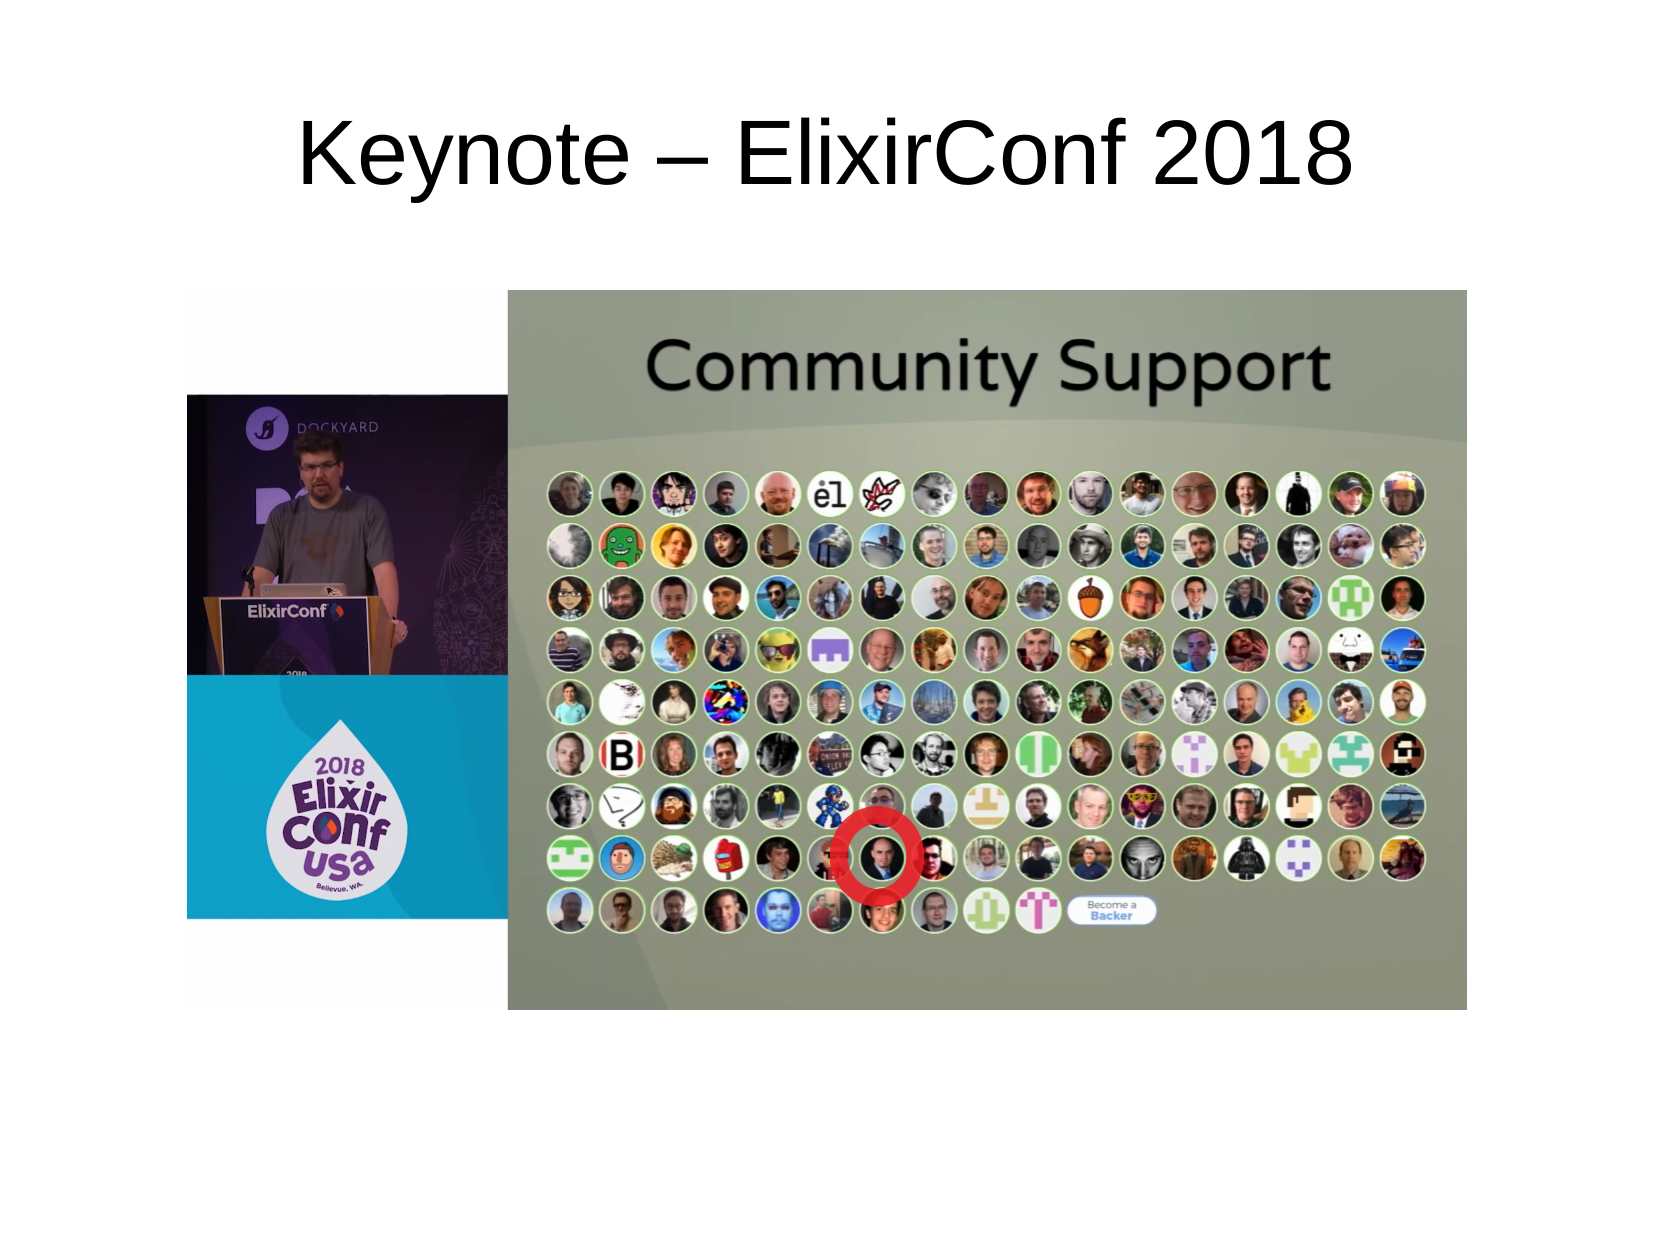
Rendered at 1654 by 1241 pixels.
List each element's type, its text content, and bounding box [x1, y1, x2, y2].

picture [266, 720, 407, 901]
title Keynote – ElixirConf 2018 [82, 49, 1571, 257]
picture [187, 290, 1467, 1010]
